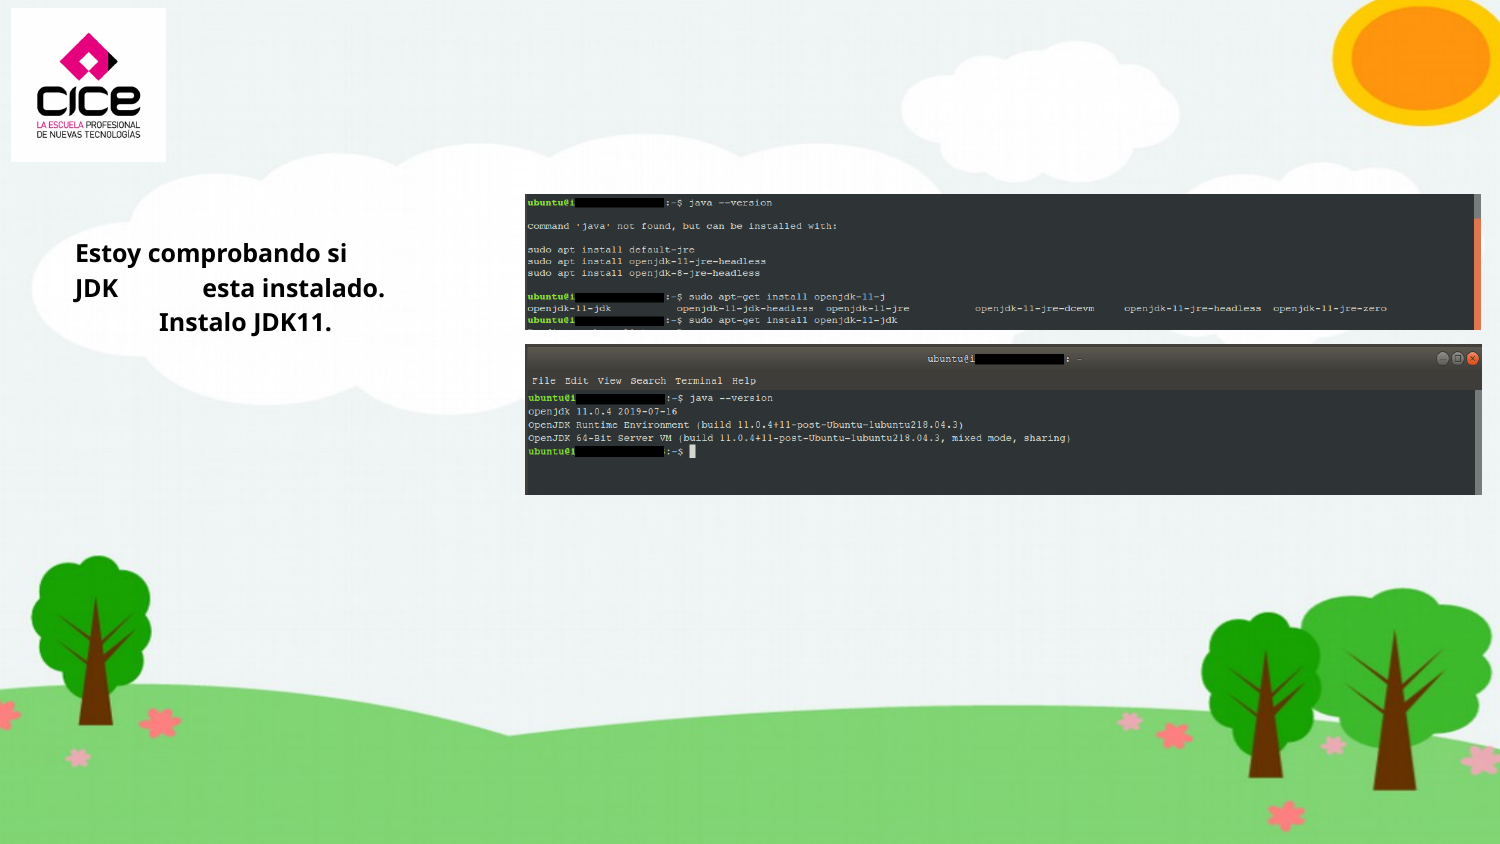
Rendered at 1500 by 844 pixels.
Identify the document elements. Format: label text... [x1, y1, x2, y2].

picture [0, 0, 1500, 844]
title Estoy comprobando si JDK esta instalado. Instalo JDK11. [75, 240, 391, 335]
